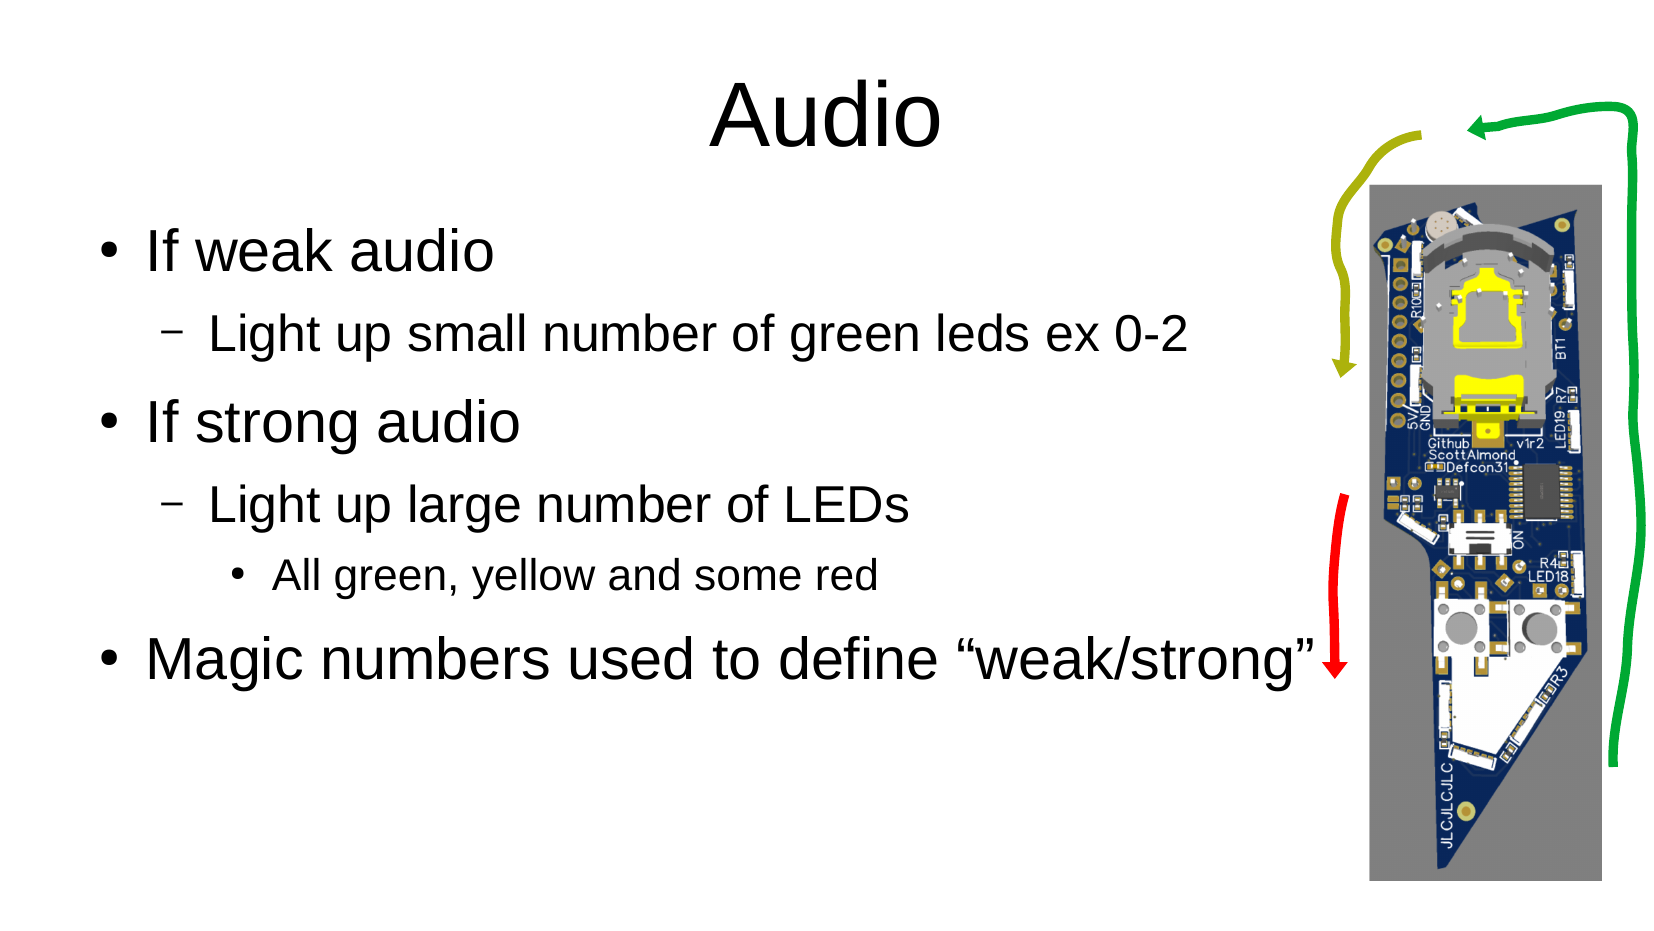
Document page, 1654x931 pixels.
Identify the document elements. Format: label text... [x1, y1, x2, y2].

list If weak audio Light up small number of green leds ex 0-2 If strong audio Light up large number of LEDs All green, yellow and some red Magic numbers used to define “weak/strong” [82, 217, 1323, 758]
title Audio [82, 37, 1571, 193]
picture [1369, 184, 1602, 881]
